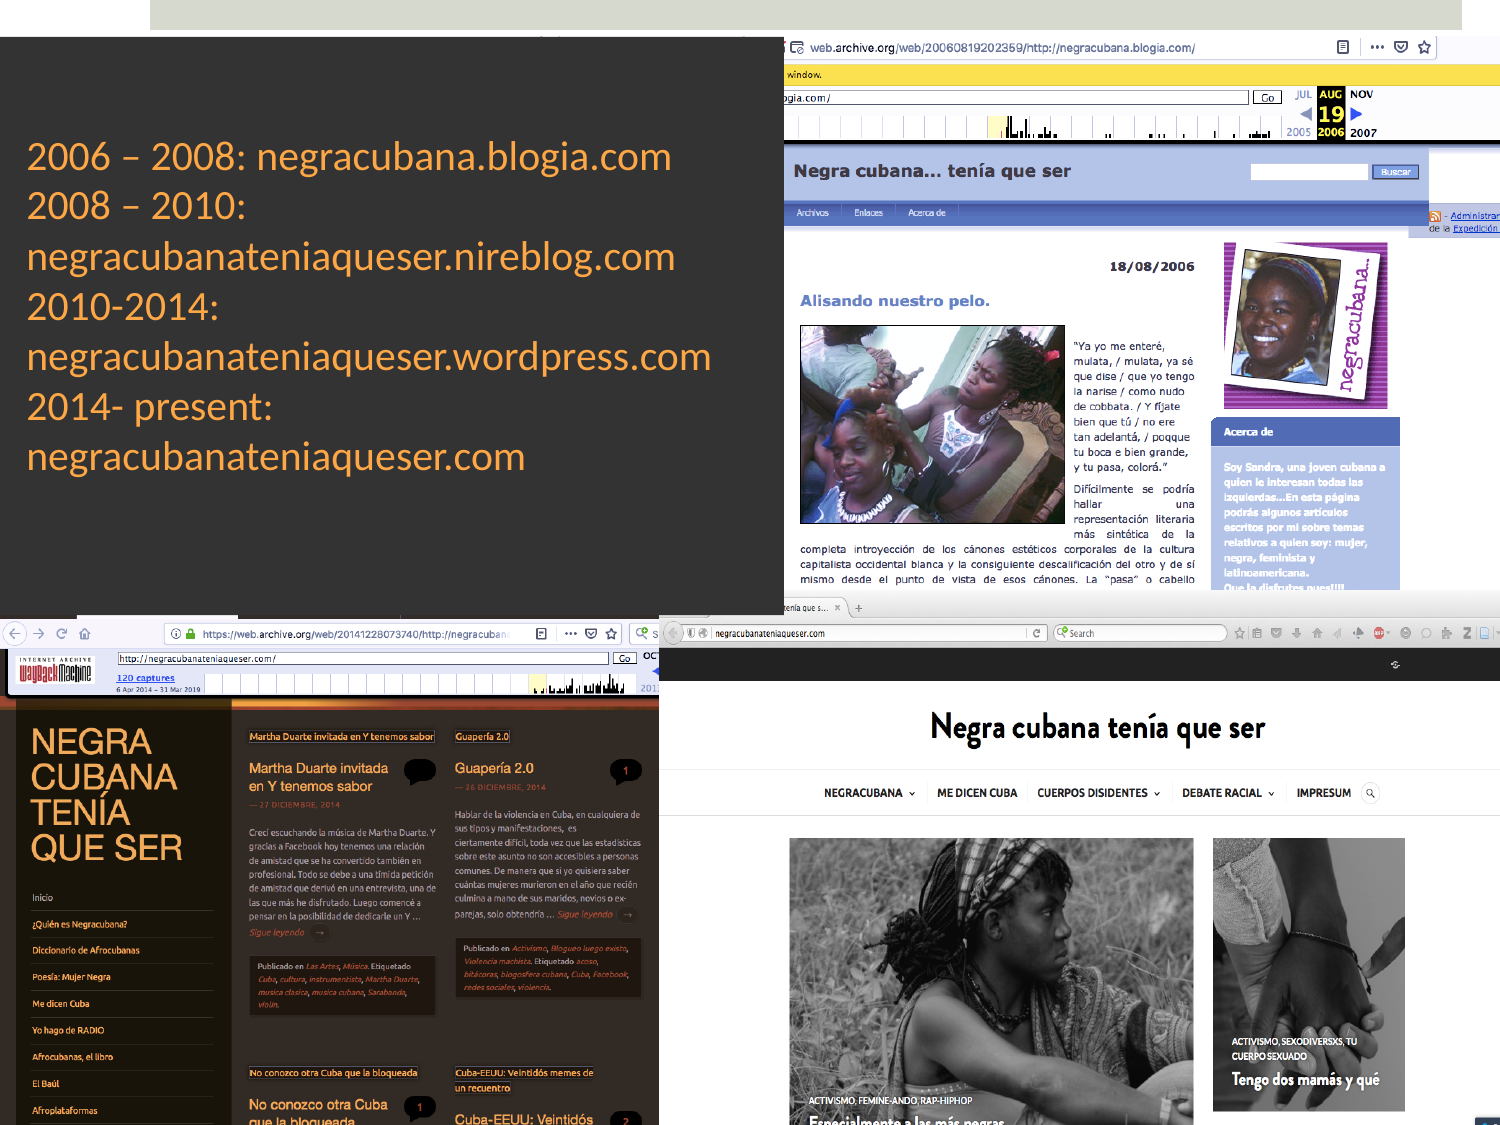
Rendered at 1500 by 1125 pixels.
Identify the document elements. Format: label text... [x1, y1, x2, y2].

picture [0, 36, 1500, 1125]
title 2006 – 2008: negracubana.blogia.com 2008 – 2010: negracubanateniaqueser.nireblog.com 2010-2014: negracubanateniaqueser.wordpress.com 2014- present: negracubanateniaqueser.com [0, 36, 784, 616]
